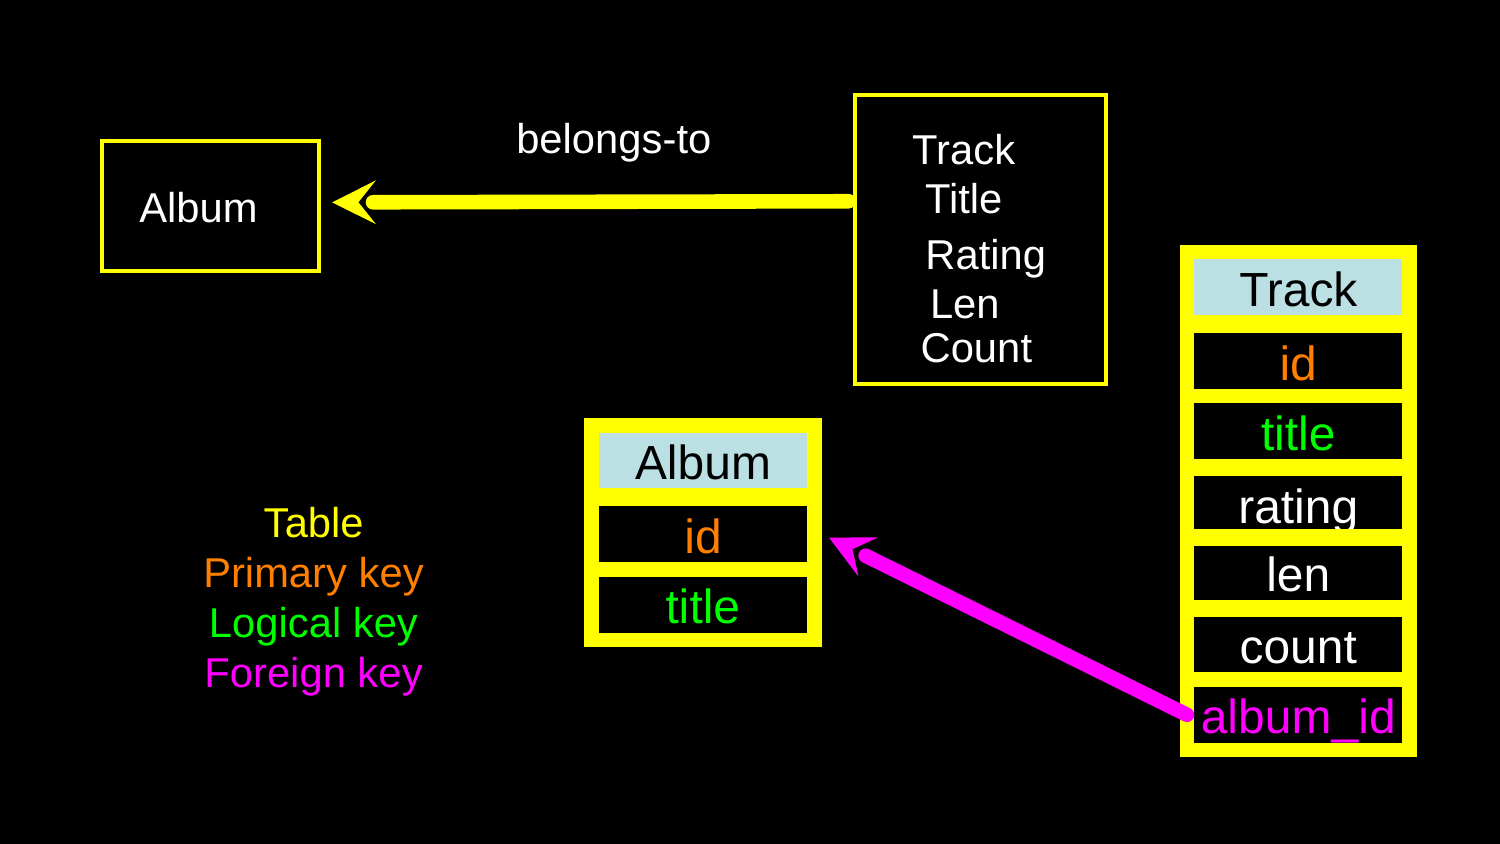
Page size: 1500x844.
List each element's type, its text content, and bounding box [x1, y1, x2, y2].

text_box Table Primary key Logical key Foreign key [167, 495, 460, 697]
text_box Album [591, 425, 815, 496]
text_box id [591, 499, 815, 569]
text_box rating [1187, 468, 1410, 536]
text_box album_id [1187, 679, 1410, 750]
text_box Rating [911, 224, 1060, 282]
text_box belongs-to [496, 108, 732, 166]
text_box title [1187, 396, 1410, 467]
text_box Track [911, 118, 1039, 177]
text_box Len [959, 298, 970, 305]
text_box title [591, 569, 815, 640]
text_box Track [1187, 251, 1410, 323]
text_box Count [916, 316, 1037, 375]
text_box len [1187, 536, 1410, 607]
text_box Len [928, 282, 1025, 316]
text_box id [1187, 325, 1410, 396]
text_box Title [919, 167, 1032, 226]
text_box Len [983, 298, 993, 316]
text_box Album [136, 177, 283, 235]
text_box count [1187, 609, 1410, 679]
